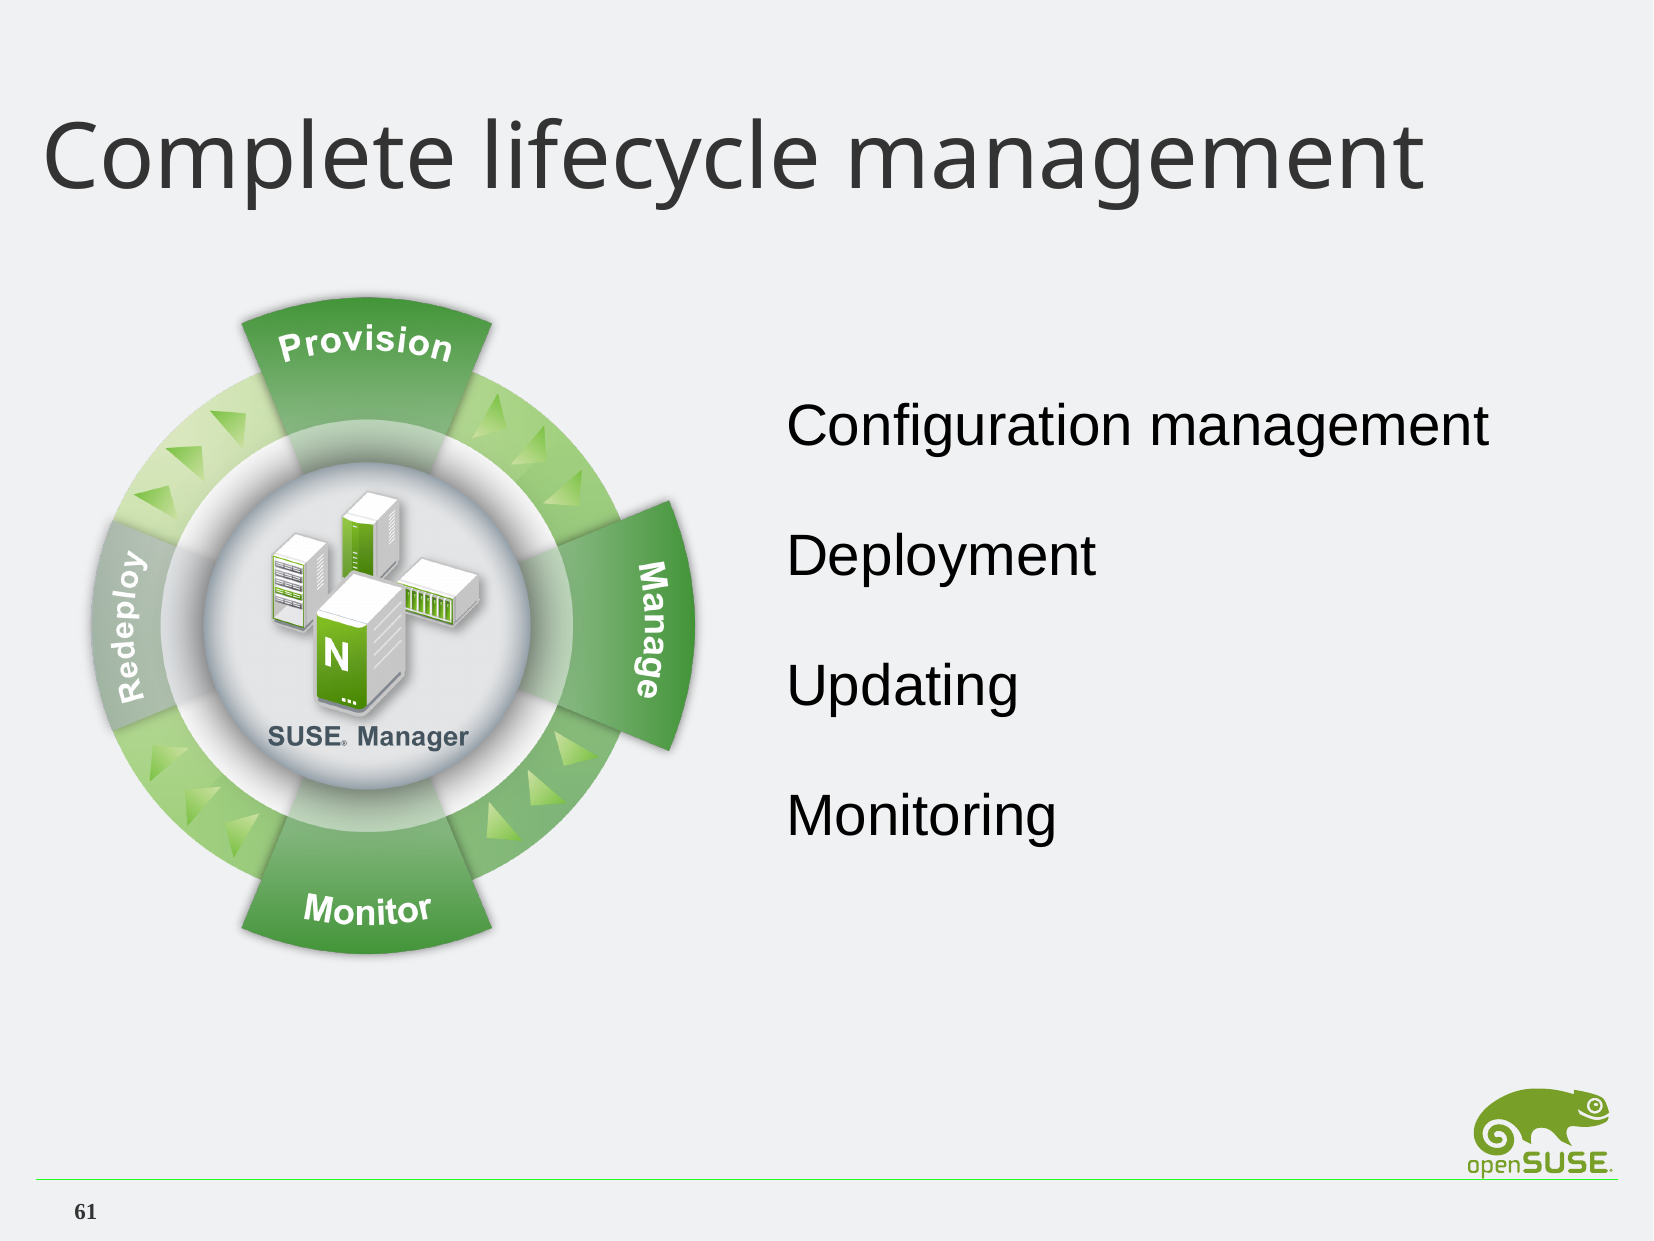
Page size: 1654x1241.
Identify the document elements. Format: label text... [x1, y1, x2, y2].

picture [0, 0, 1654, 1241]
text_box Configuration management Deployment Updating Monitoring [771, 385, 1601, 856]
title Complete lifecycle management [41, 45, 1530, 261]
